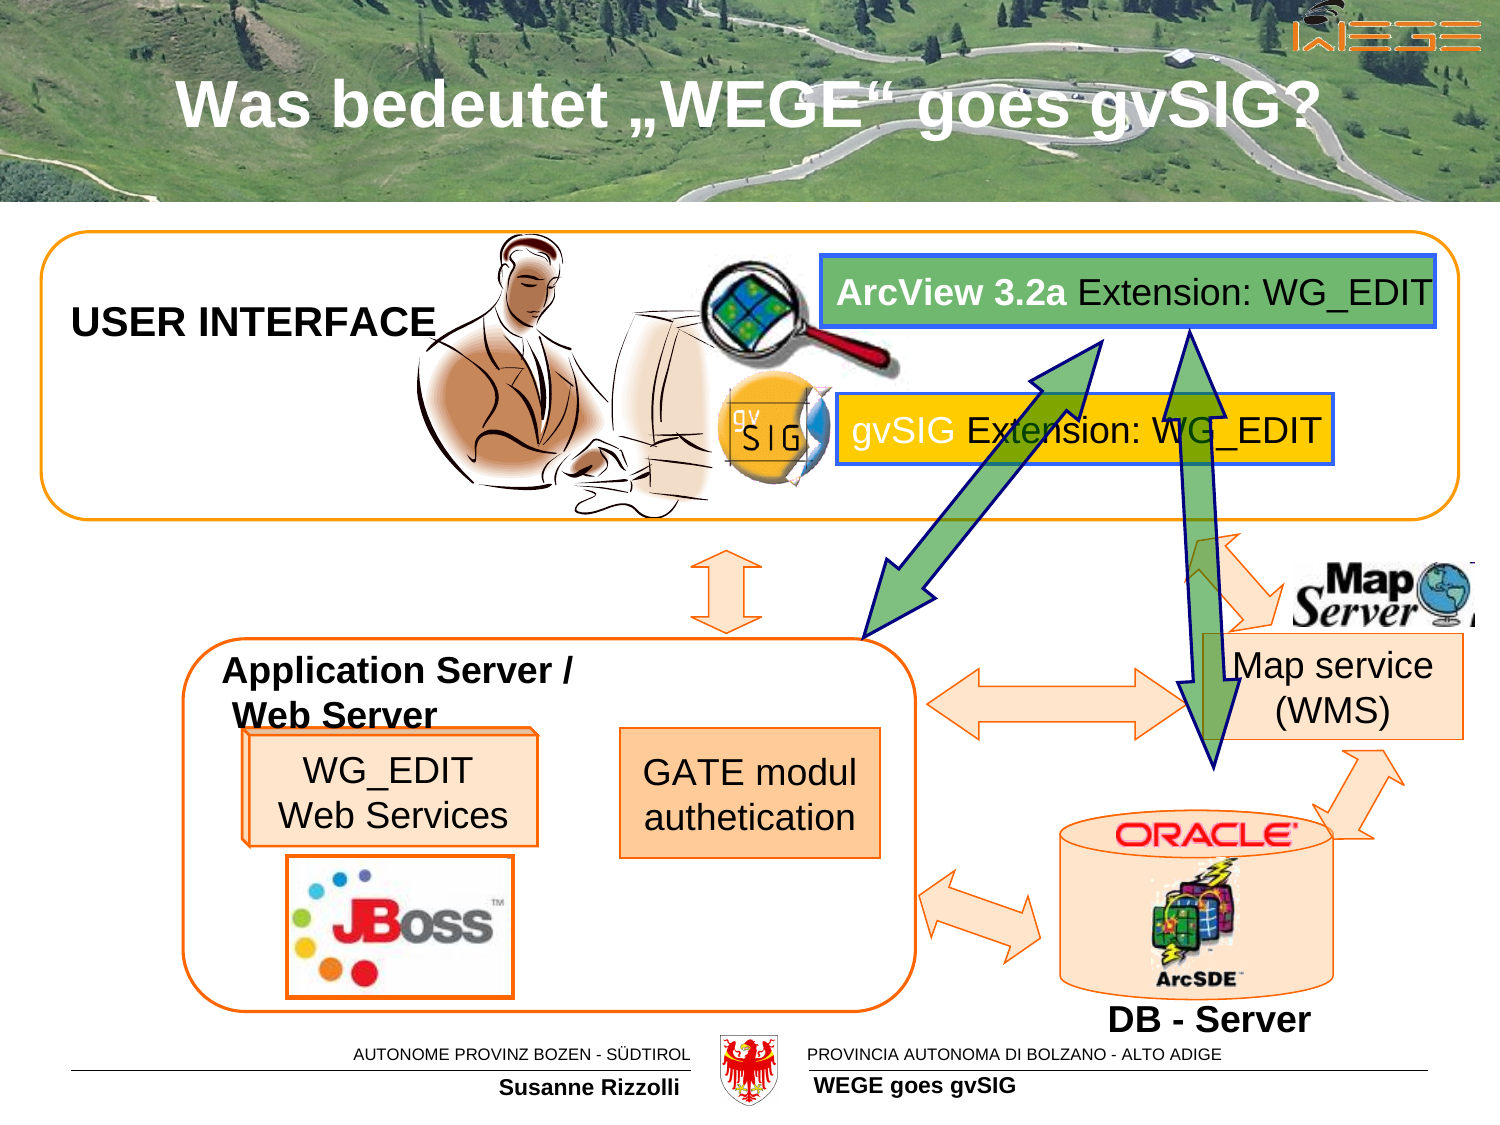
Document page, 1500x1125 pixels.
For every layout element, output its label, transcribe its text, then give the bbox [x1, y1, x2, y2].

picture [1293, 562, 1475, 627]
text_box gvSIG Extension: WG_EDIT [836, 393, 1039, 464]
picture [289, 857, 512, 996]
text_box DB - Server [1092, 987, 1327, 1049]
text_box USER INTERFACE [55, 287, 453, 353]
title Was bedeutet „WEGE“ goes gvSIG? [75, 7, 1426, 195]
text_box GATE modul authetication [620, 727, 880, 858]
text_box [1060, 837, 1151, 991]
text_box [1244, 750, 1405, 987]
text_box Map service (WMS) [1222, 633, 1463, 740]
text_box gvSIG Extension: WG_EDIT [1211, 393, 1334, 464]
picture [720, 1035, 778, 1106]
text_box [690, 550, 762, 634]
picture [1151, 857, 1244, 987]
picture [0, 72, 1500, 202]
text_box [926, 332, 1284, 768]
picture [408, 234, 916, 518]
text_box [918, 870, 1041, 964]
text_box ArcView 3.2a Extension: WG_EDIT [821, 255, 1436, 327]
picture [1116, 822, 1299, 848]
text_box gvSIG Extension: WG_EDIT [1025, 393, 1181, 464]
text_box WG_EDIT Web Services [250, 745, 538, 847]
text_box [863, 341, 1102, 638]
text_box Application Server / Web Server [206, 638, 632, 745]
